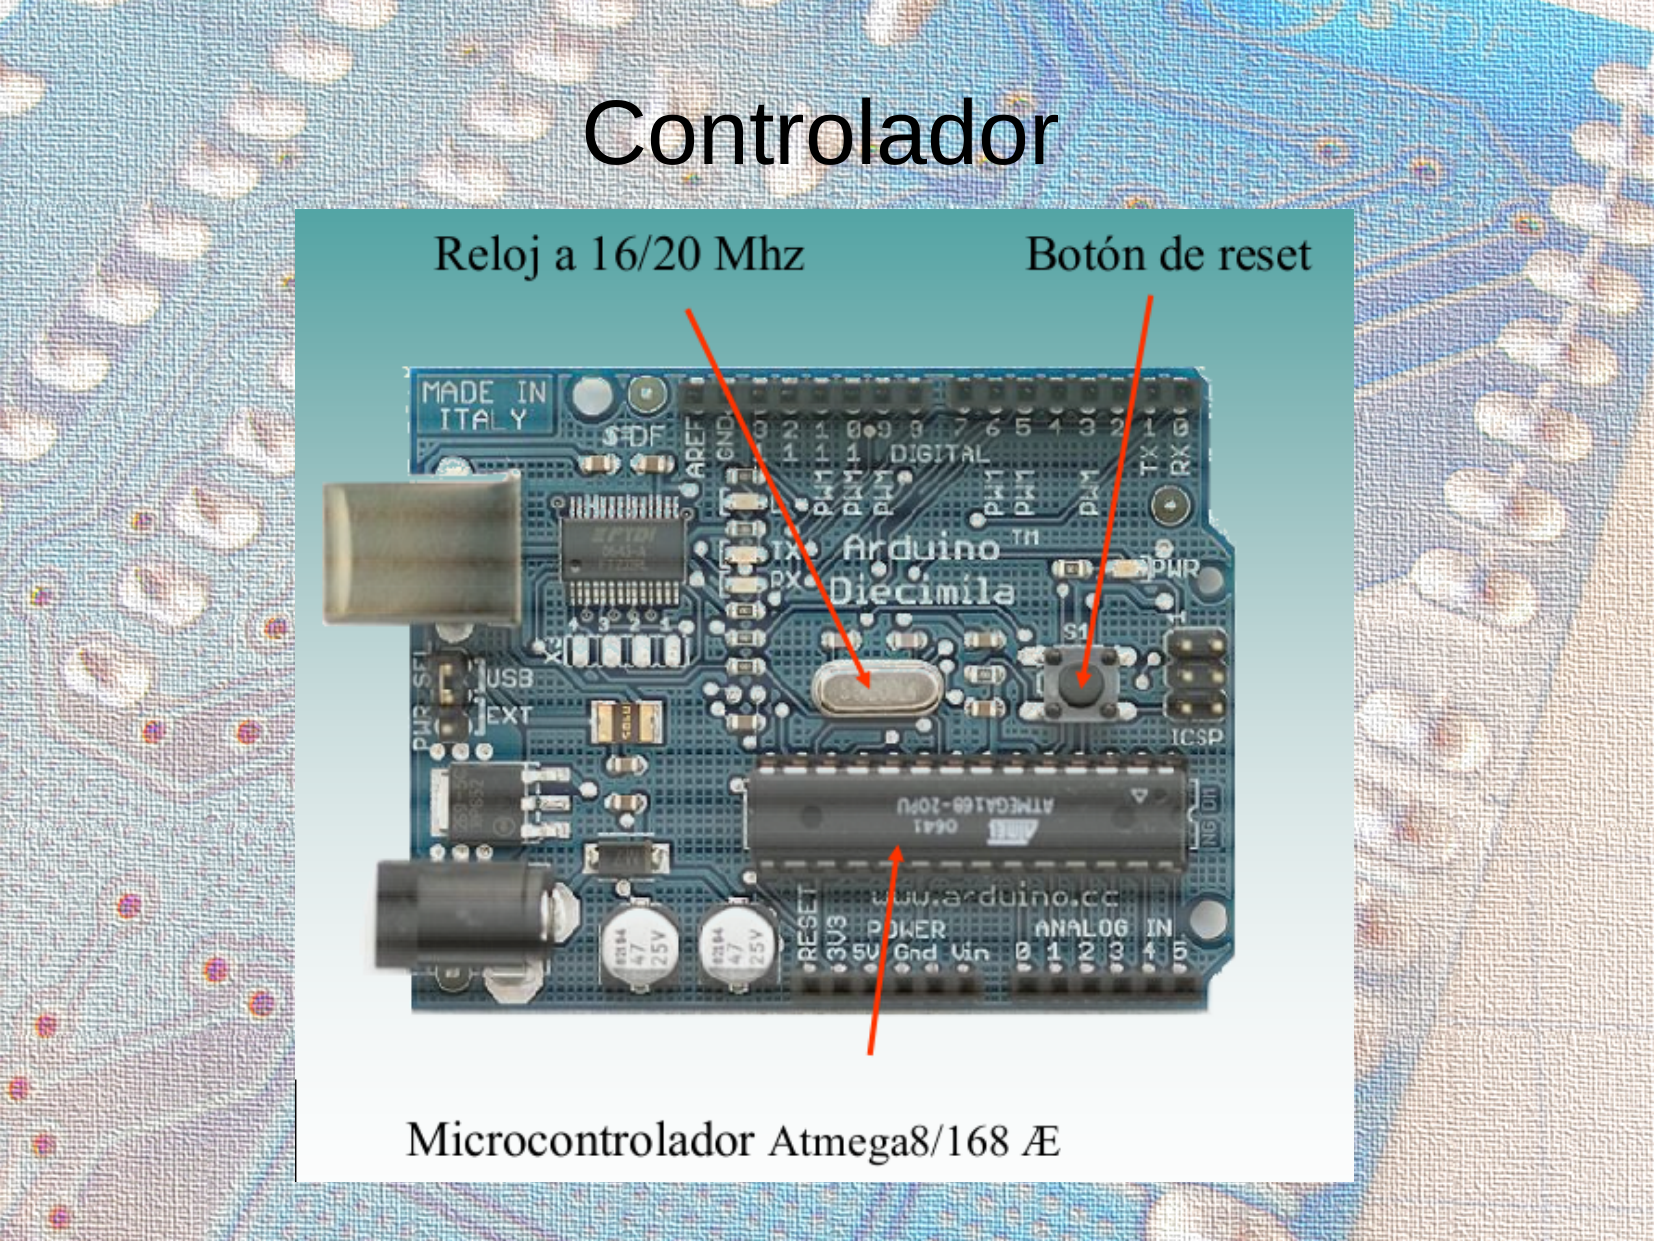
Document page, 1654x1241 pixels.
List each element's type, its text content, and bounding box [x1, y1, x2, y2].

picture [0, 0, 1654, 1241]
title Controlador [76, 29, 1565, 237]
